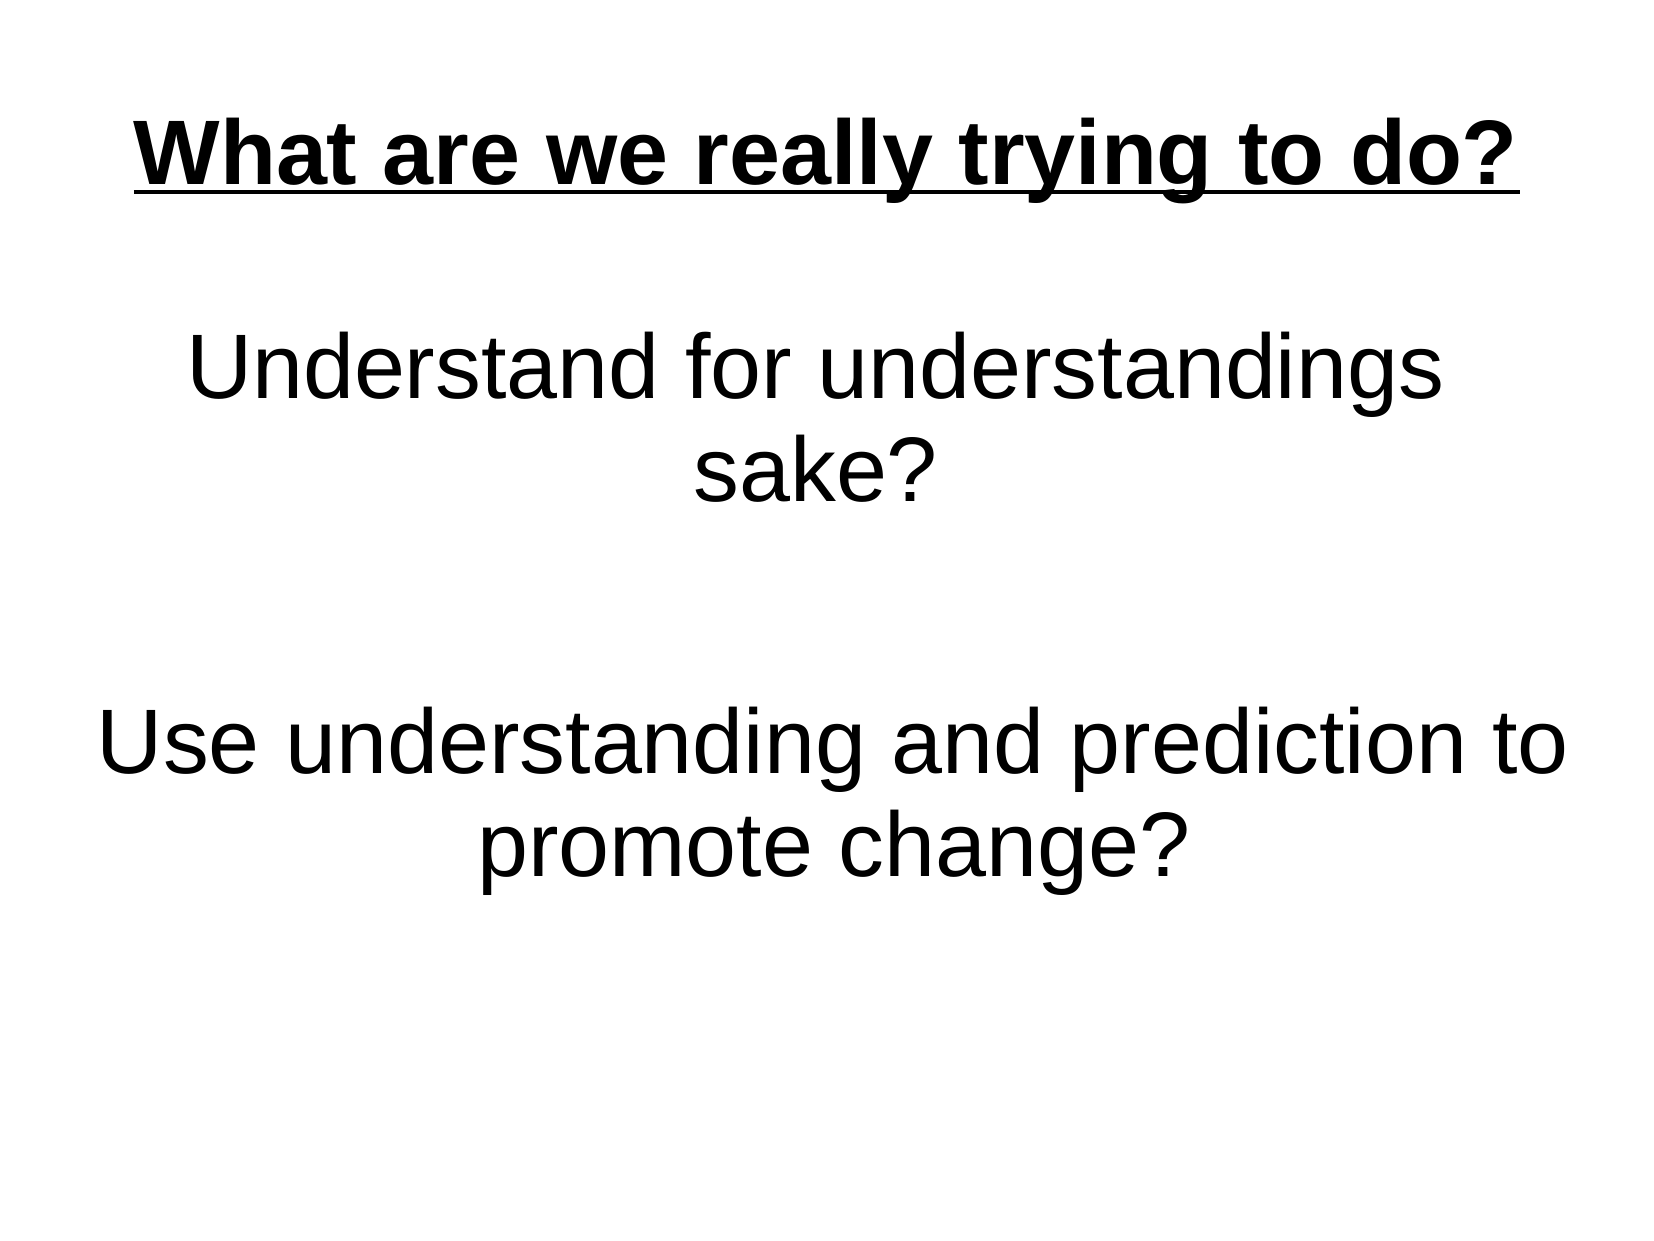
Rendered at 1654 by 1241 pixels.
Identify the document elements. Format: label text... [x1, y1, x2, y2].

title What are we really trying to do? [82, 49, 1571, 257]
title Understand for understandings sake? [71, 315, 1561, 523]
title Use understanding and prediction to promote change? [90, 690, 1579, 898]
